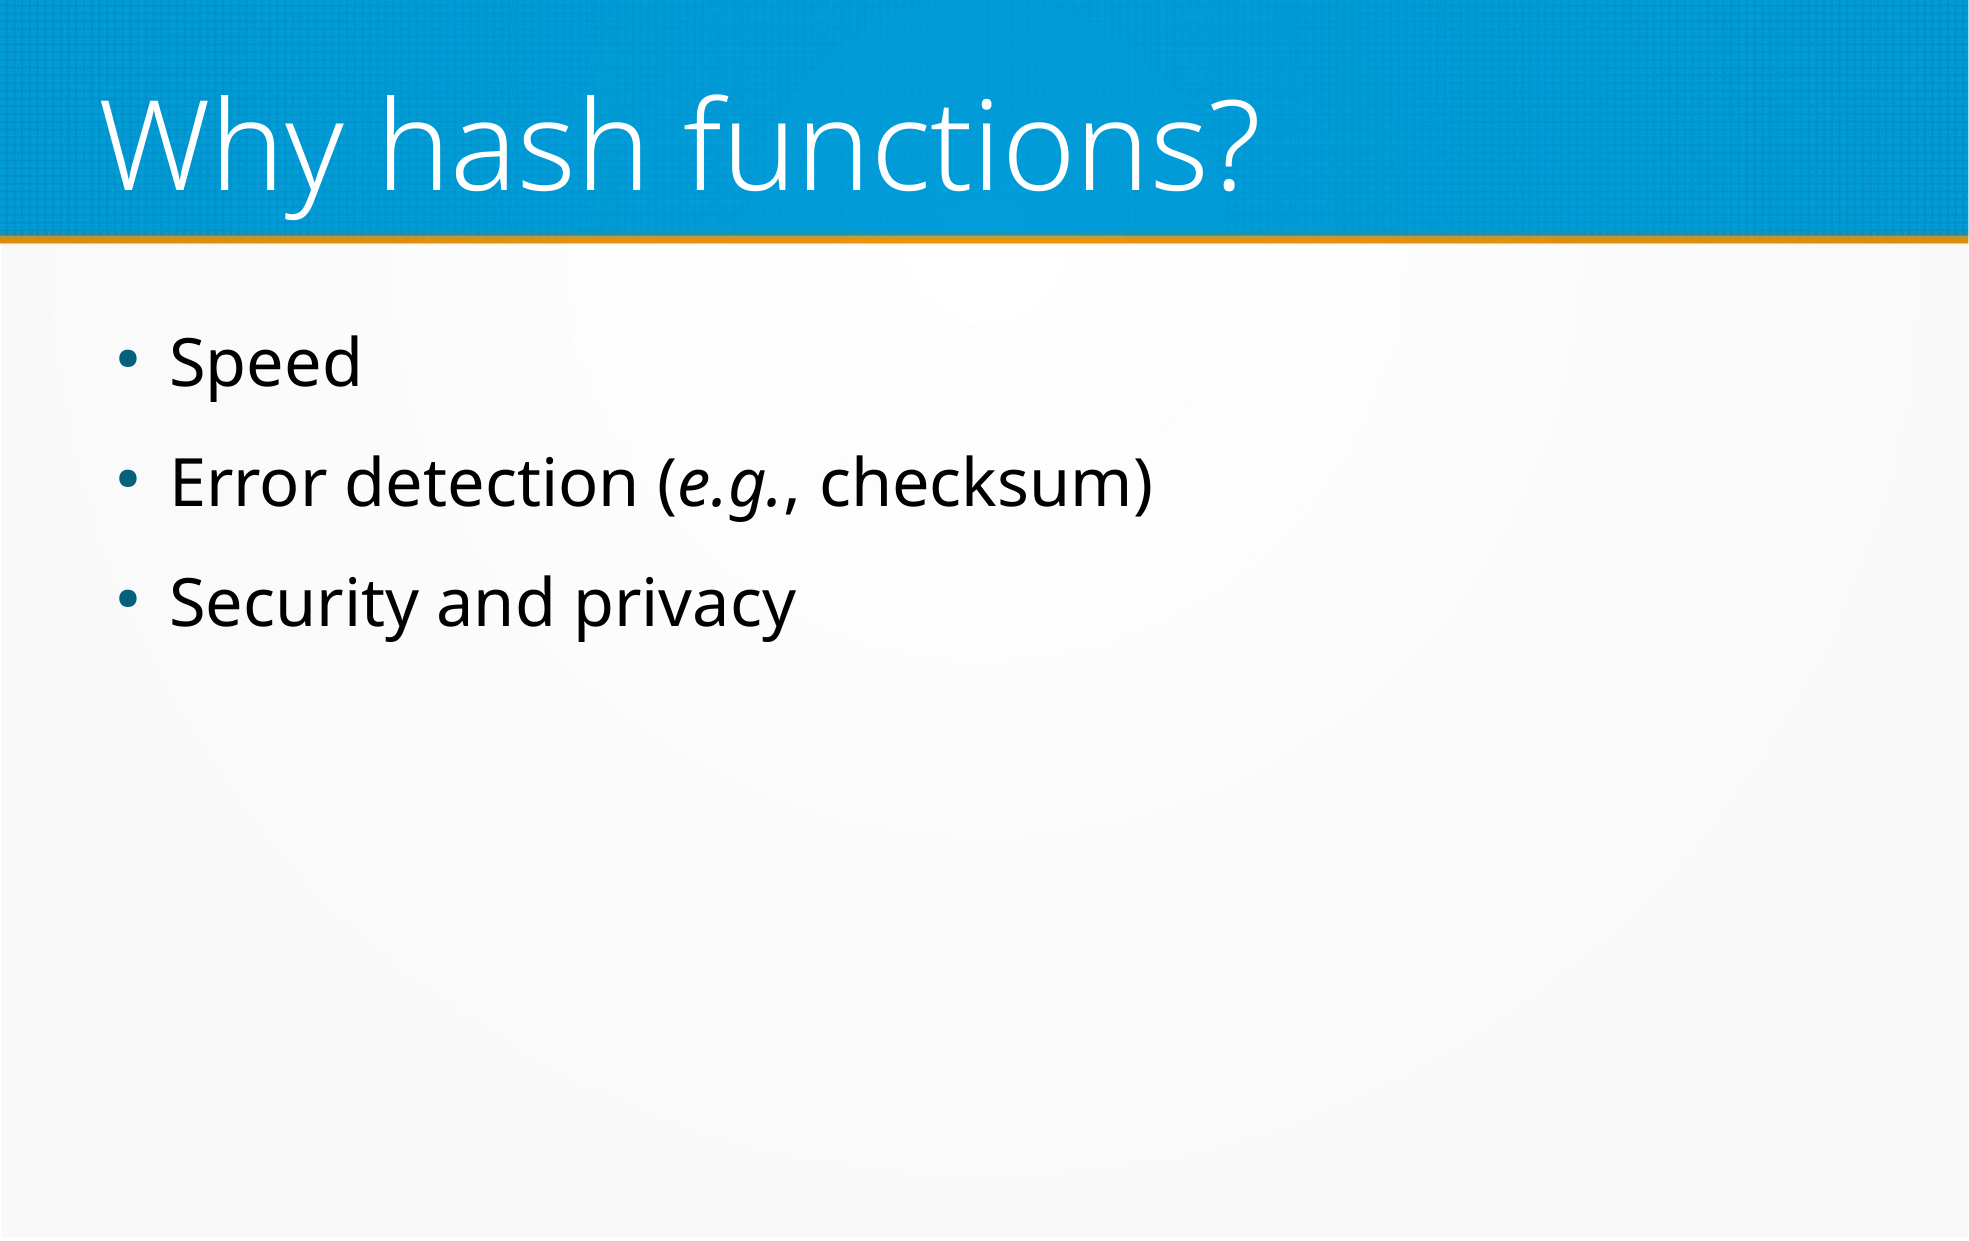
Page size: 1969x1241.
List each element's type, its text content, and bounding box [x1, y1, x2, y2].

list Speed Error detection (e.g., checksum) Security and privacy [98, 315, 1861, 1081]
title Why hash functions? [98, 19, 1870, 227]
picture [0, 233, 1969, 1241]
